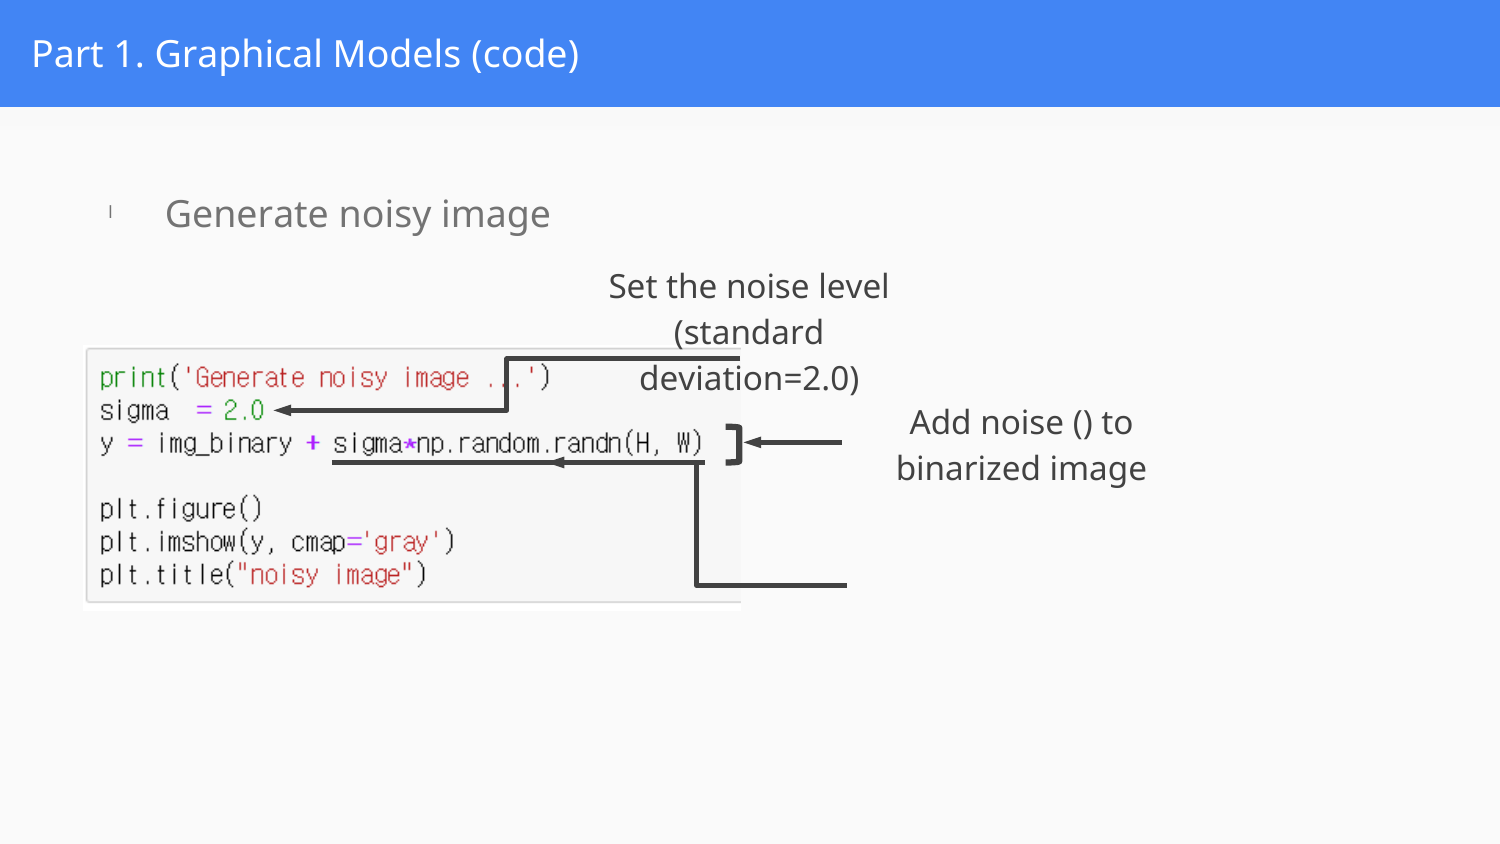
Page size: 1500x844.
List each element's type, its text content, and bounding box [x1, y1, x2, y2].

title Part 1. Graphical Models (code) [16, 2, 1465, 102]
text_box Add noise () to binarized image [825, 380, 1200, 507]
text_box Set the noise level (standard deviation=2.0) [526, 244, 954, 305]
picture [83, 345, 741, 611]
text_box [797, 547, 1212, 625]
text_box Generate noisy image [55, 168, 1448, 844]
